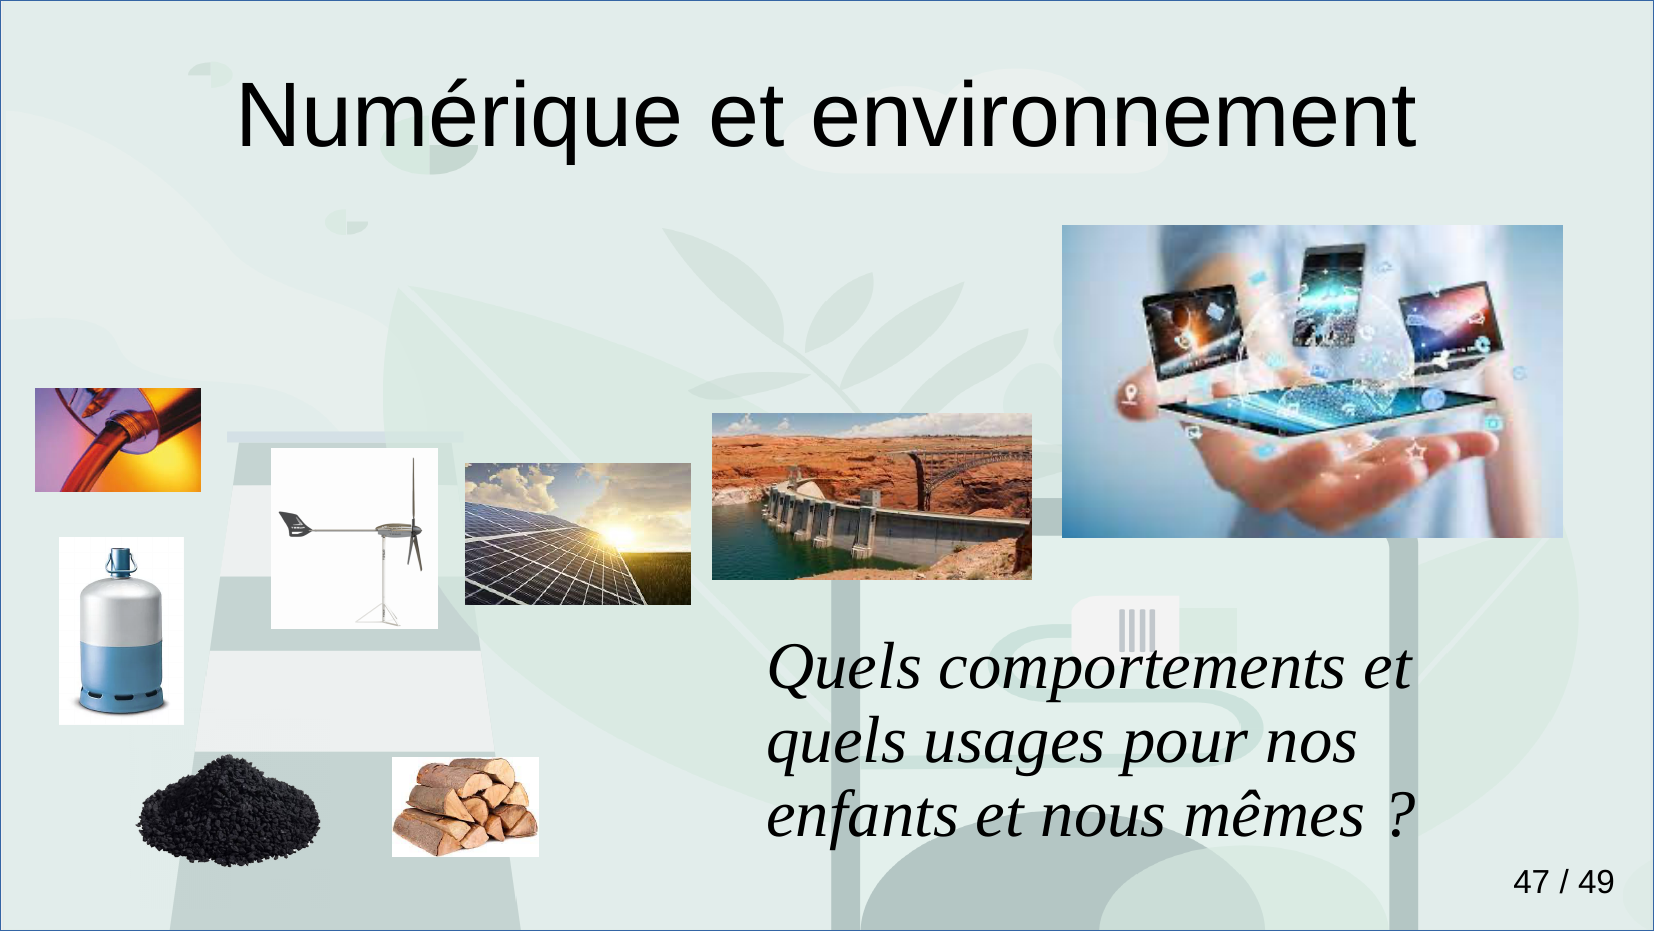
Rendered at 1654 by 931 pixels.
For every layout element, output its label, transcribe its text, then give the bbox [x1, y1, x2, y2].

picture [392, 757, 539, 857]
picture [1062, 225, 1563, 538]
title Numérique et environnement [82, 37, 1571, 193]
picture [271, 448, 438, 629]
picture [59, 537, 331, 909]
picture [35, 388, 201, 492]
text_box Quels comportements et quels usages pour nos enfants et nous mêmes ? [751, 621, 1506, 858]
text_box <number> / 49 [1341, 855, 1630, 926]
picture [465, 463, 691, 605]
text_box [0, 0, 1654, 931]
picture [712, 413, 1032, 580]
